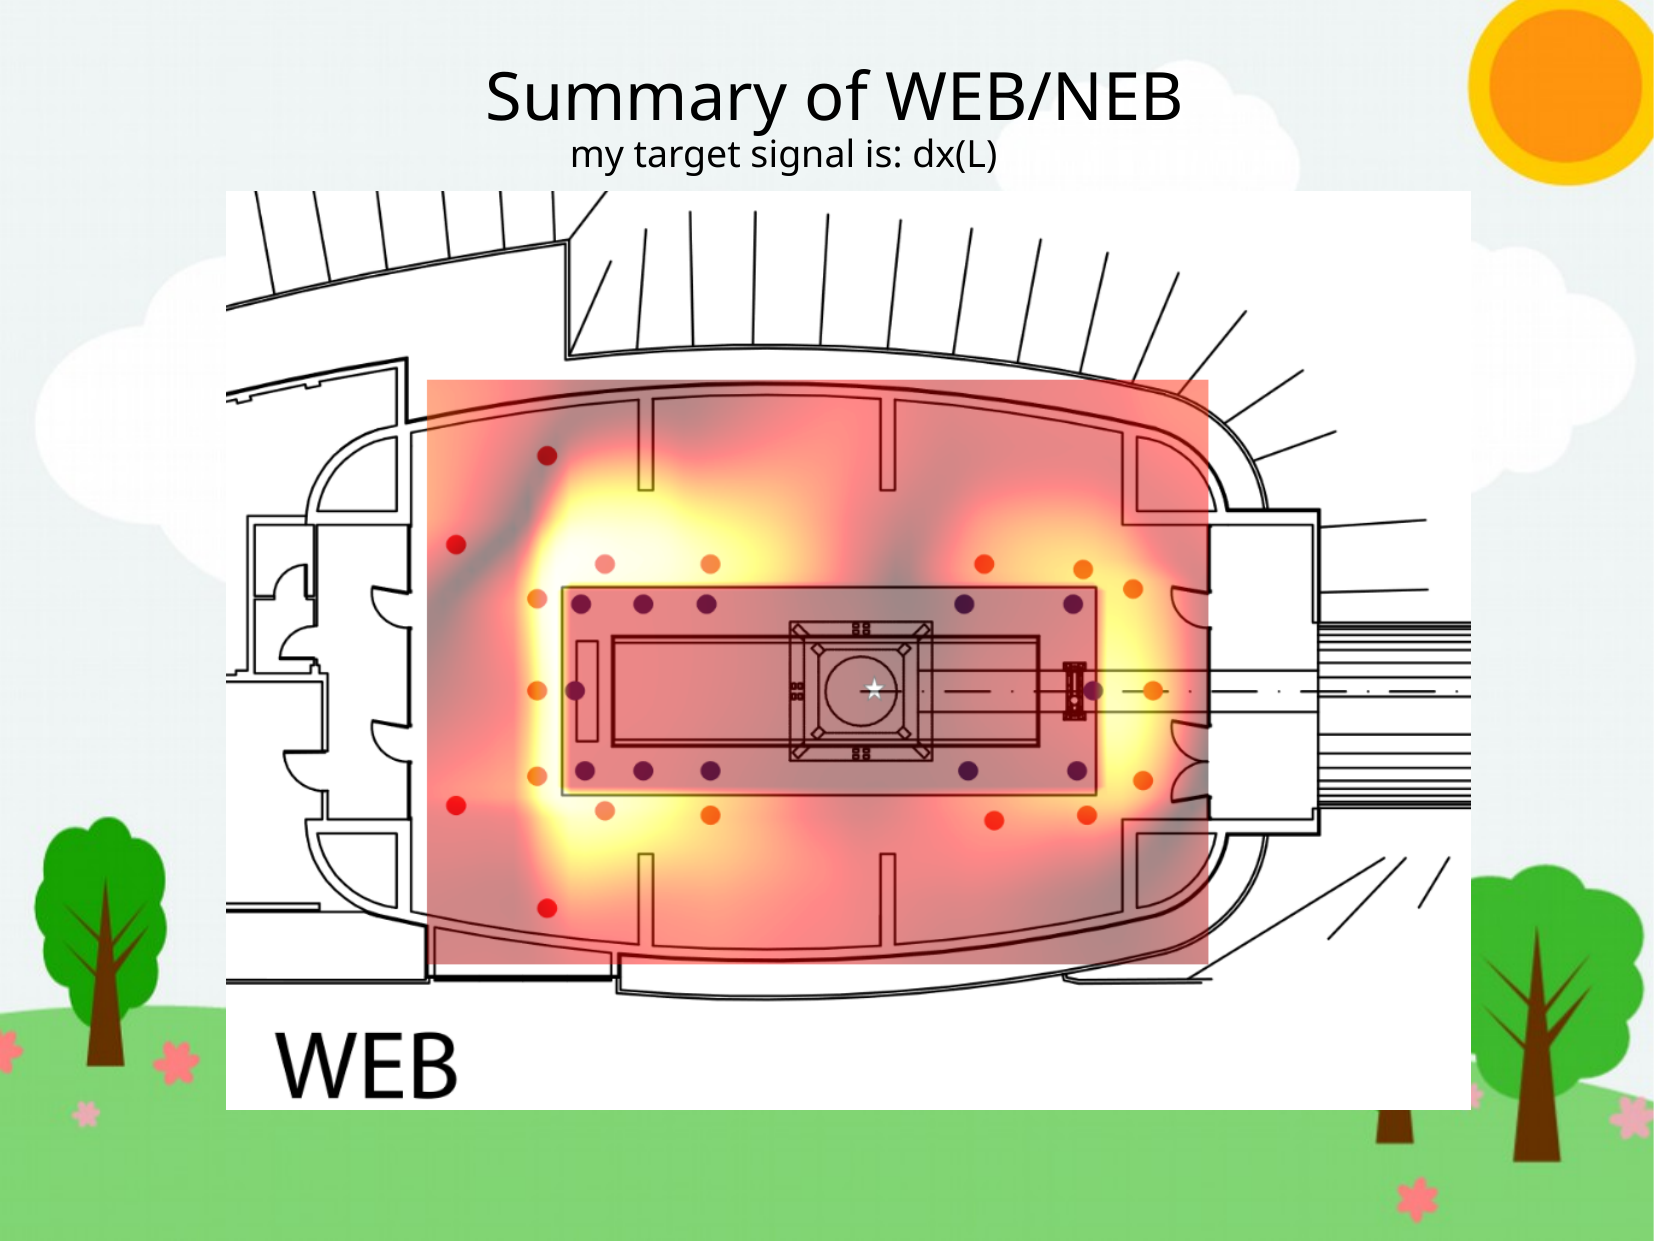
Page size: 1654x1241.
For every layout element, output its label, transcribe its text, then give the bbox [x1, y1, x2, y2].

text_box my target signal is: dx(L) [555, 120, 1177, 177]
picture [0, 0, 1654, 1241]
text_box Summary of WEB/NEB [409, 15, 1261, 175]
